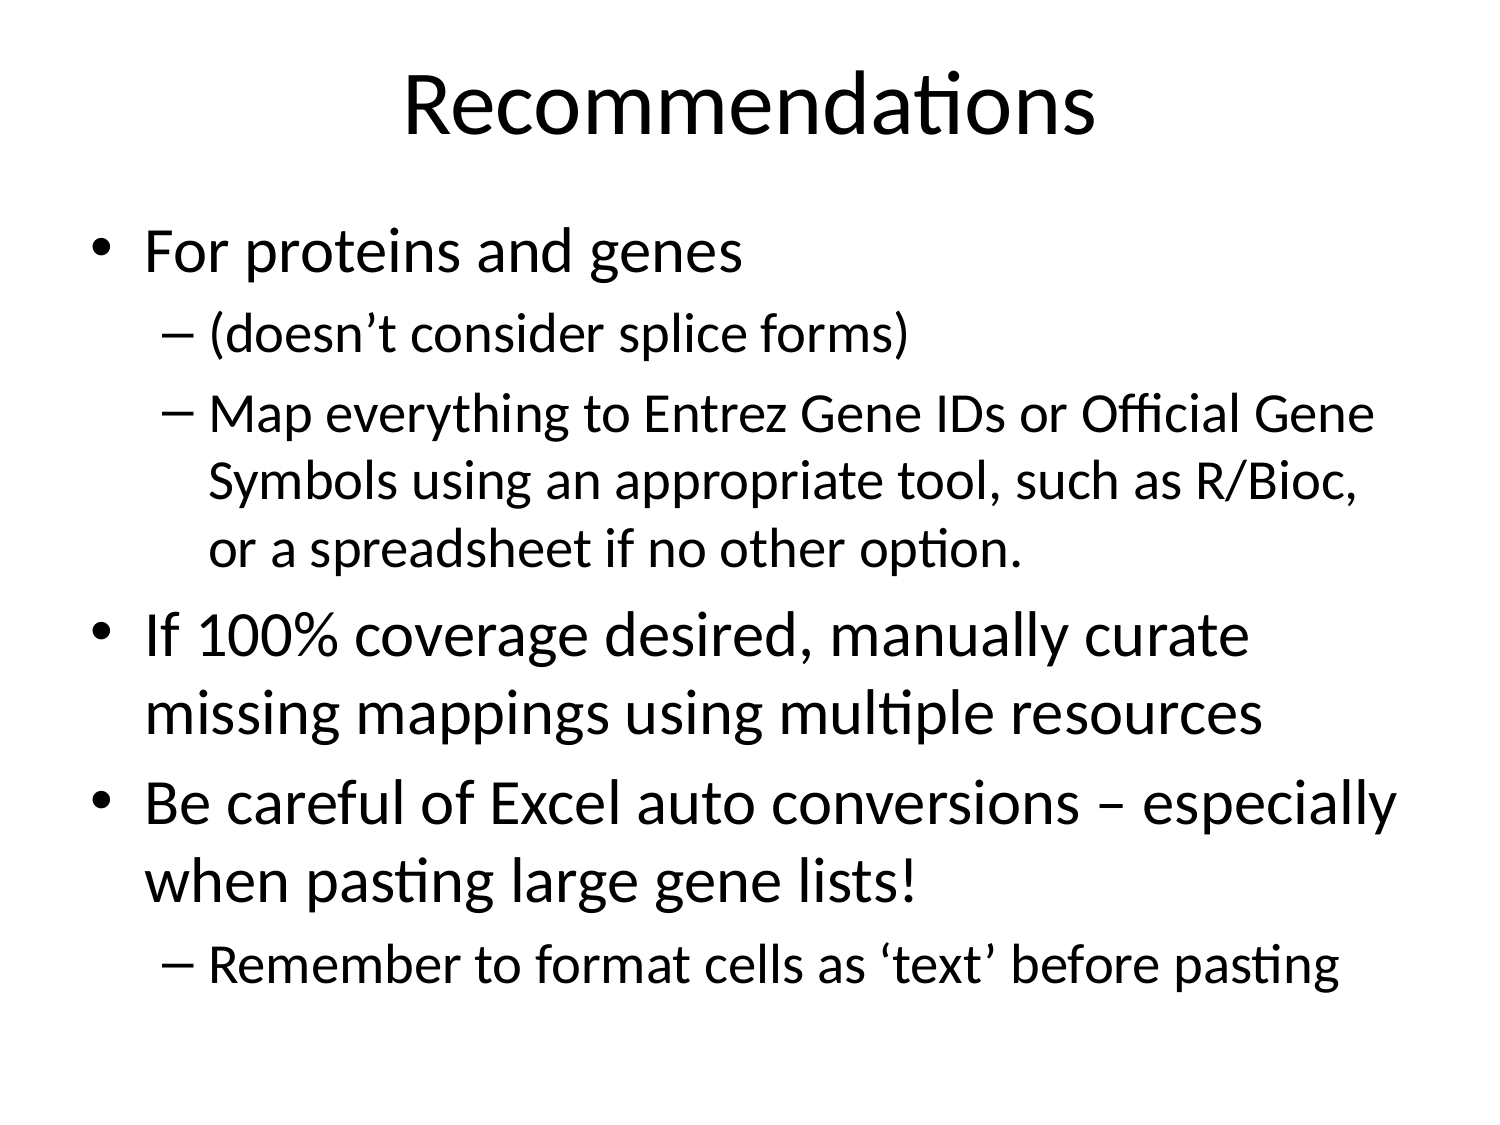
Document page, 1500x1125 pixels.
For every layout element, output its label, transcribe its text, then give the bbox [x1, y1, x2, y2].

title Recommendations [75, 45, 1425, 150]
list For proteins and genes (doesn’t consider splice forms) Map everything to Entrez Gene IDs or Official Gene Symbols using an appropriate tool, such as R/Bioc, or a spreadsheet if no other option. If 100% coverage desired, manually curate missing mappings using multiple resources Be careful of Excel auto conversions – especially when pasting large gene lists! Remember to format cells as ‘text’ before pasting [75, 200, 1425, 1005]
